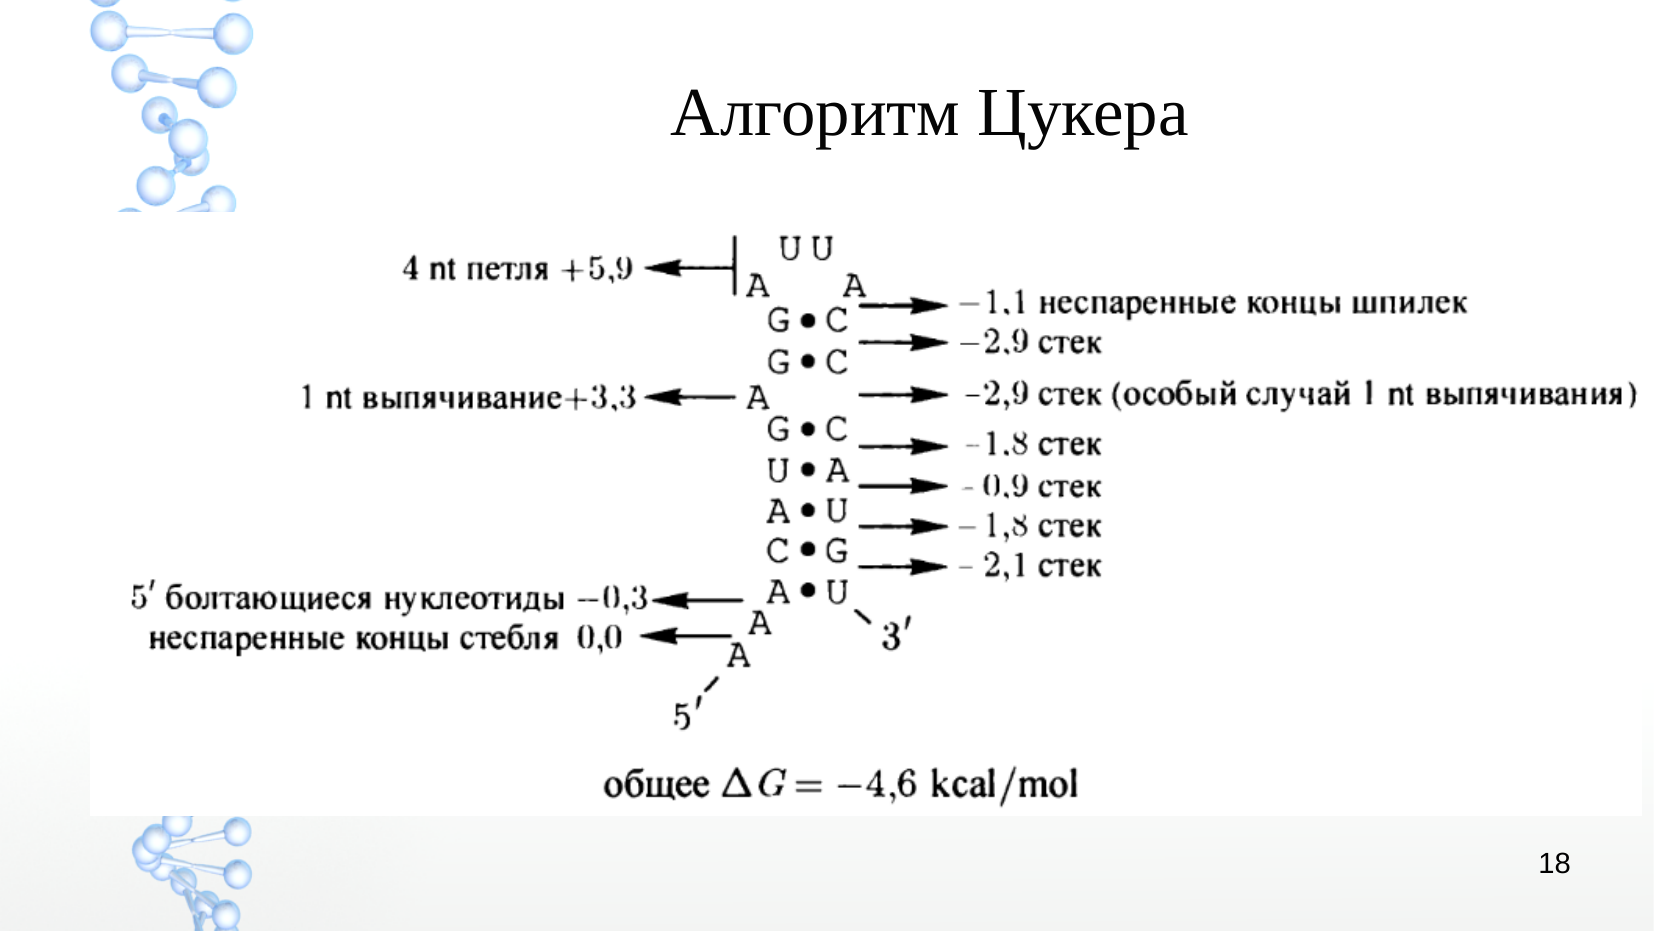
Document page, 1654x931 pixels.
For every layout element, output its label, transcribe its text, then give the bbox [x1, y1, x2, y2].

title Алгоритм Цукера [265, 35, 1595, 189]
picture [0, 0, 1654, 931]
